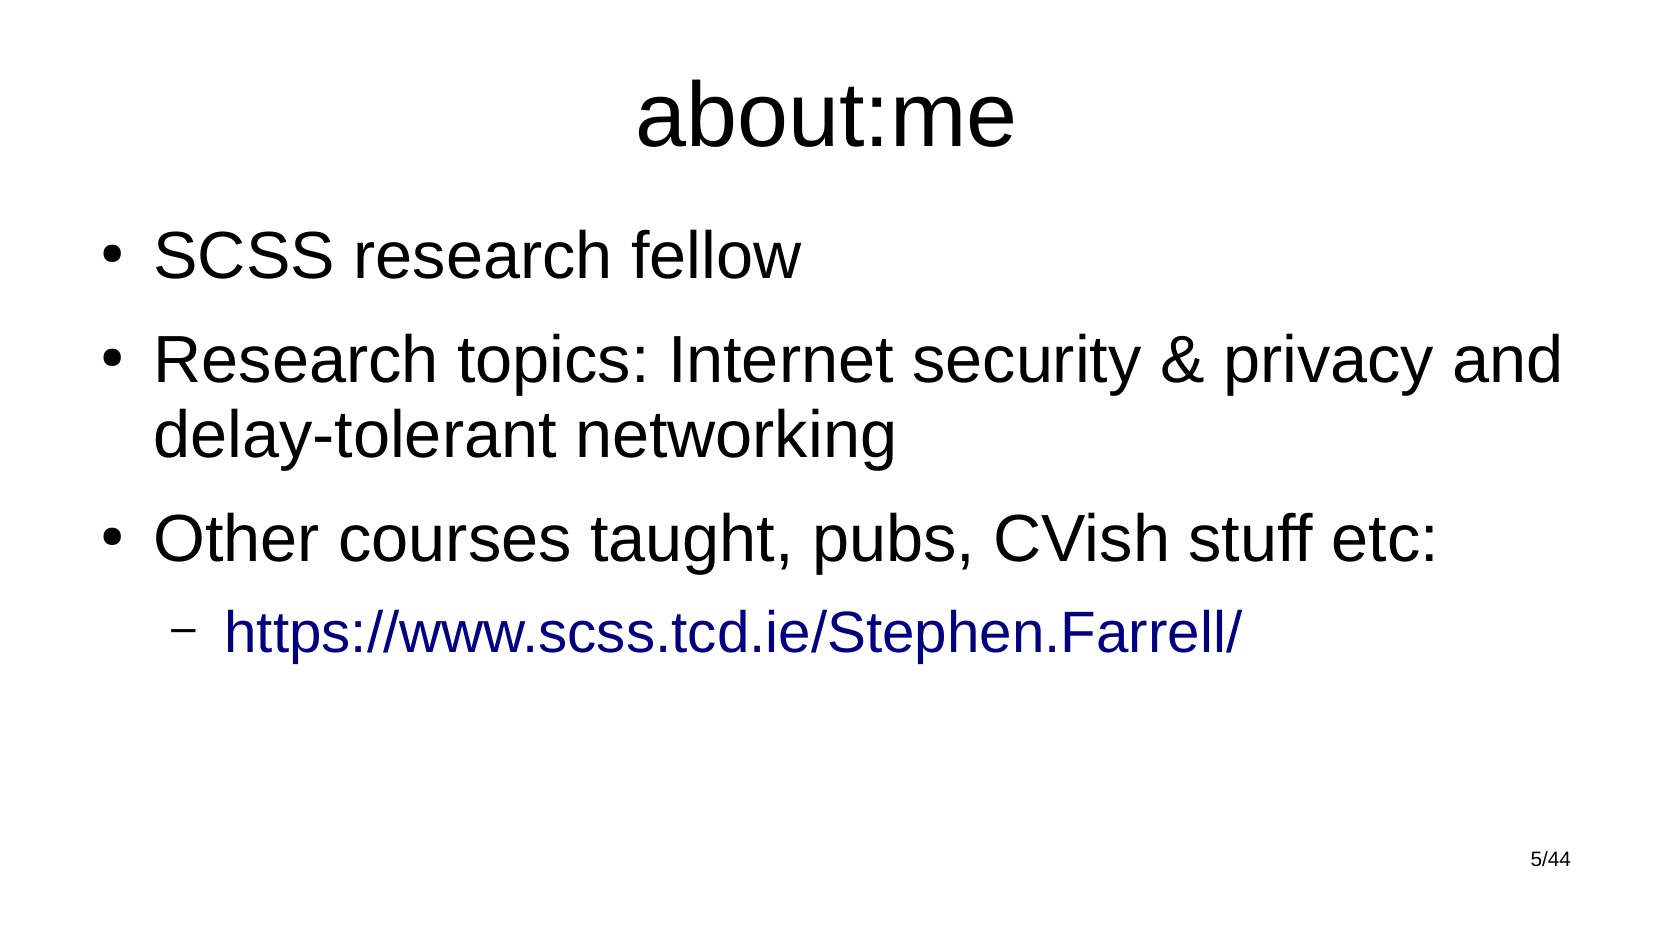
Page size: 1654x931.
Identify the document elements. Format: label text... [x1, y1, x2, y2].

list SCSS research fellow Research topics: Internet security & privacy and delay-tolerant networking Other courses taught, pubs, CVish stuff etc: https://www.scss.tcd.ie/Stephen.Farrell/ [82, 217, 1571, 758]
title about:me [82, 37, 1571, 193]
